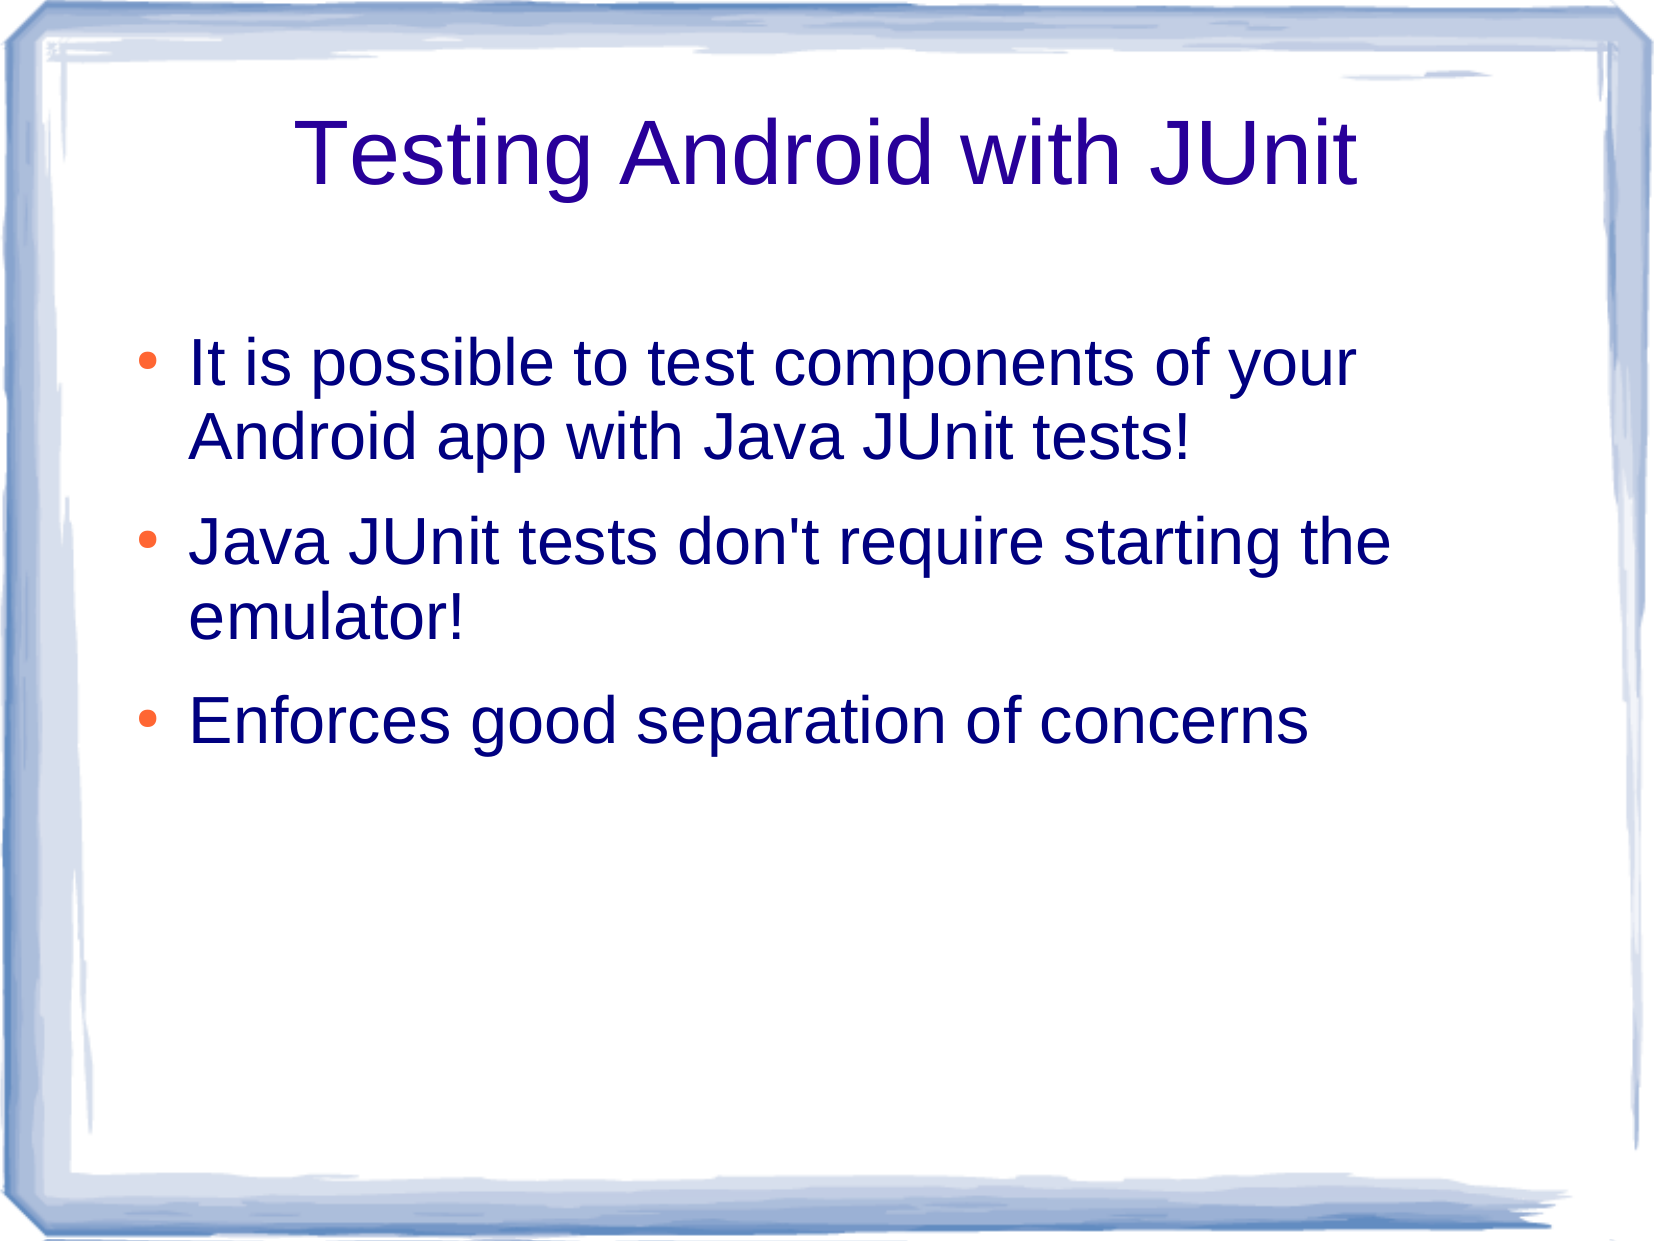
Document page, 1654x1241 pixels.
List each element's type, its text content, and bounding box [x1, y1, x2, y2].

picture [0, 0, 1654, 1241]
list It is possible to test components of your Android app with Java JUnit tests! Java JUnit tests don't require starting the emulator! Enforces good separation of concerns [118, 324, 1571, 1129]
title Testing Android with JUnit [82, 56, 1571, 250]
